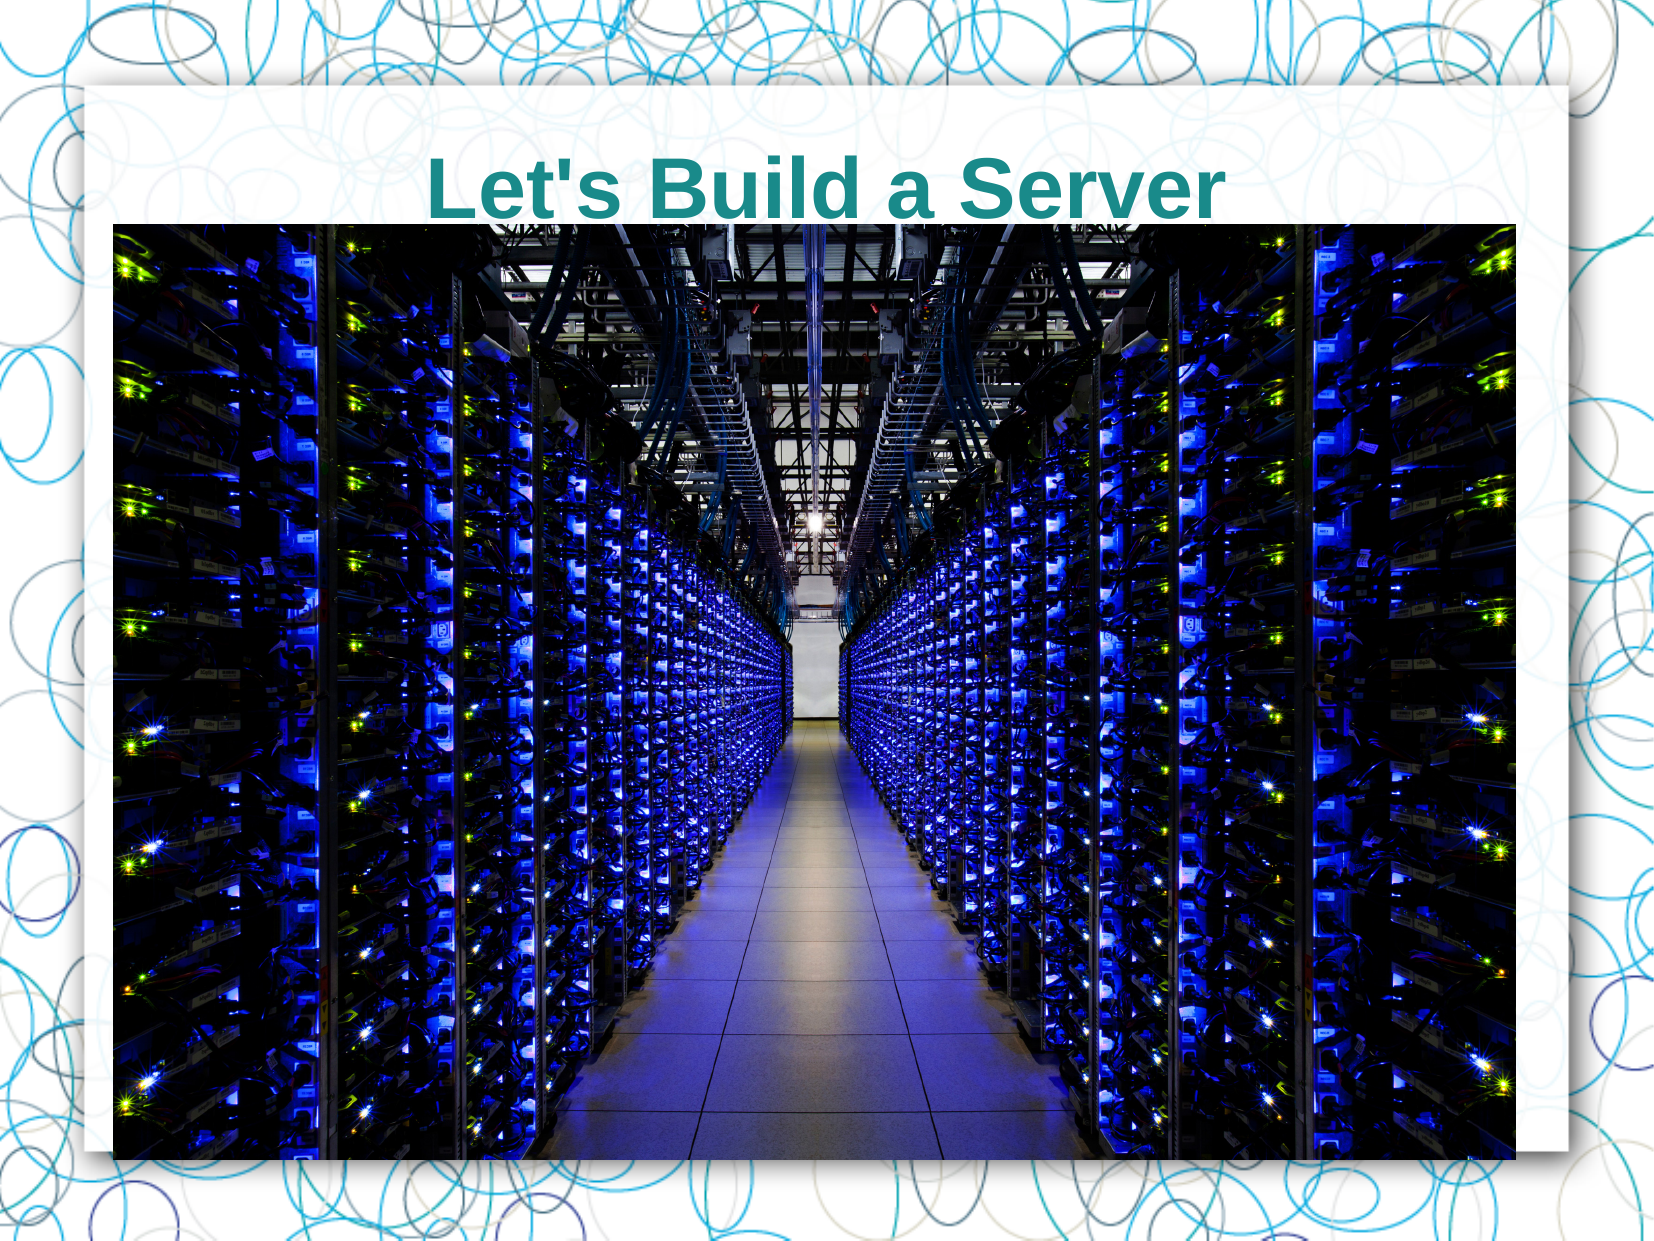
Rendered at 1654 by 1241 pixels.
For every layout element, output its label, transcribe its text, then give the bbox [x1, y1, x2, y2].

picture [0, 0, 1654, 1241]
title Let's Build a Server [82, 84, 1571, 292]
